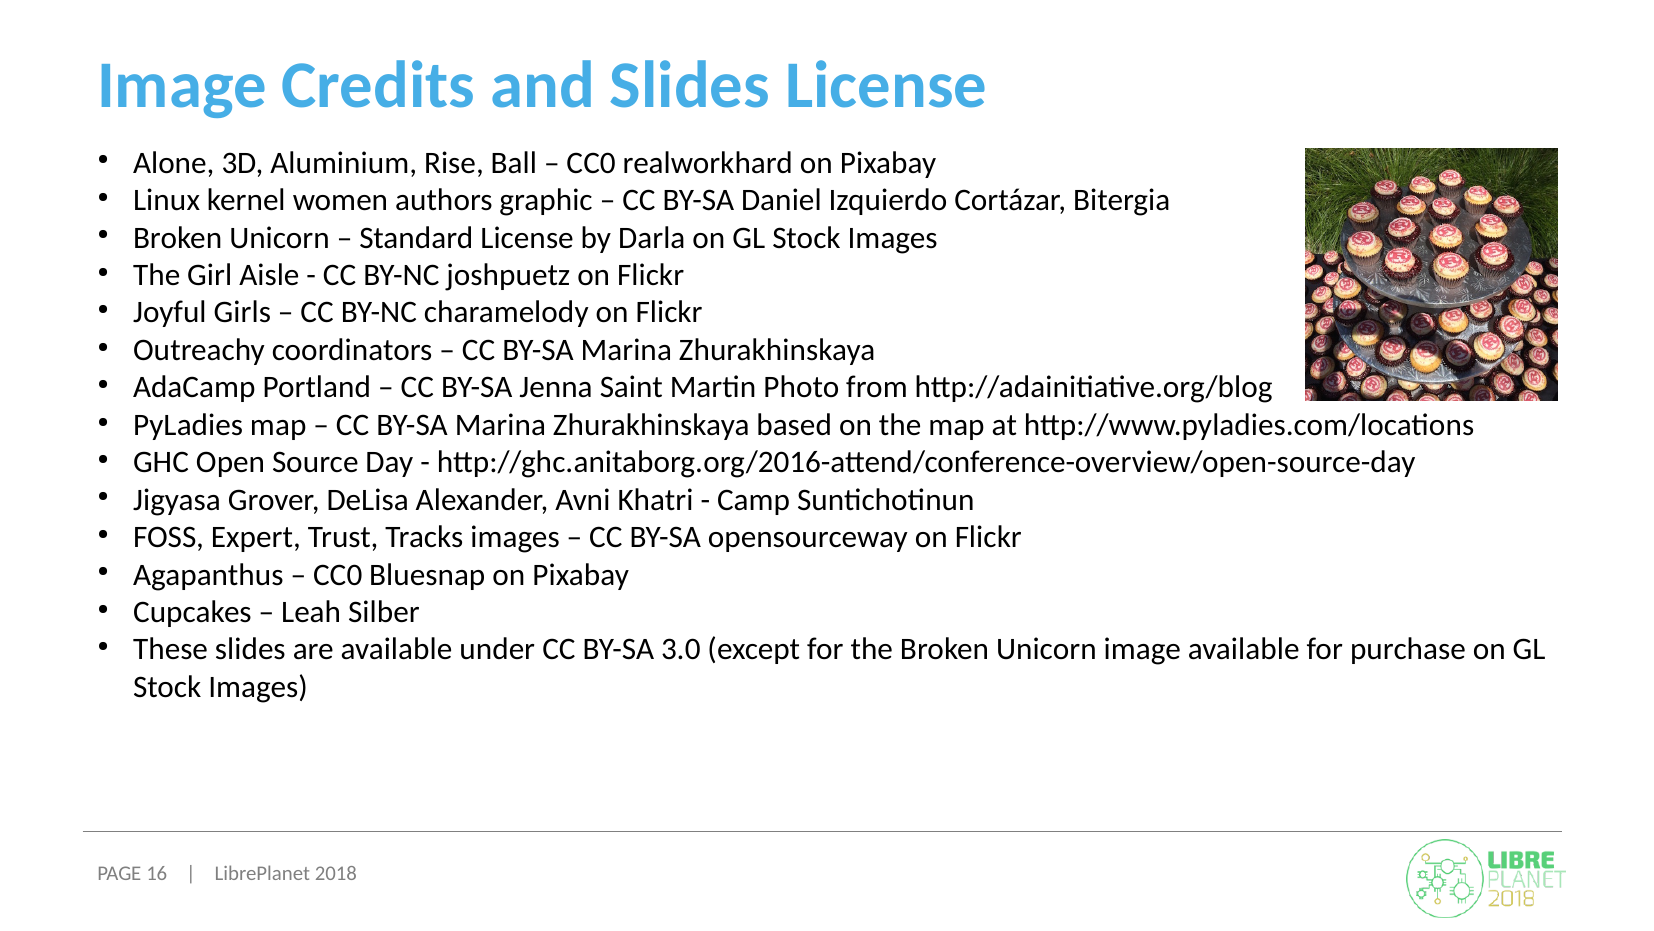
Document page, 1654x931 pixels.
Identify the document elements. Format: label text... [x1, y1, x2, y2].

text_box Image Credits and Slides License [82, 37, 1571, 125]
text_box Alone, 3D, Aluminium, Rise, Ball – CC0 realworkhard on Pixabay Linux kernel women authors graphic – CC BY-SA Daniel Izquierdo Cortázar, Bitergia Broken Unicorn – Standard License by Darla on GL Stock Images The Girl Aisle - CC BY-NC joshpuetz on Flickr Joyful Girls – CC BY-NC charamelody on Flickr Outreachy coordinators – CC BY-SA Marina Zhurakhinskaya AdaCamp Portland – CC BY-SA Jenna Saint Martin Photo from http://adainitiative.org/blog PyLadies map – CC BY-SA Marina Zhurakhinskaya based on the map at http://www.pyladies.com/locations GHC Open Source Day - http://ghc.anitaborg.org/2016-attend/conference-overview/open-source-day Jigyasa Grover, DeLisa Alexander, Avni Khatri - Camp Suntichotinun FOSS, Expert, Trust, Tracks images – CC BY-SA opensourceway on Flickr Agapanthus – CC0 Bluesnap on Pixabay Cupcakes – Leah Silber These slides are available under CC BY-SA 3.0 (except for the Broken Unicorn image available for purchase on GL Stock Images) [83, 134, 1571, 704]
picture [1305, 148, 1558, 401]
picture [1406, 839, 1566, 918]
